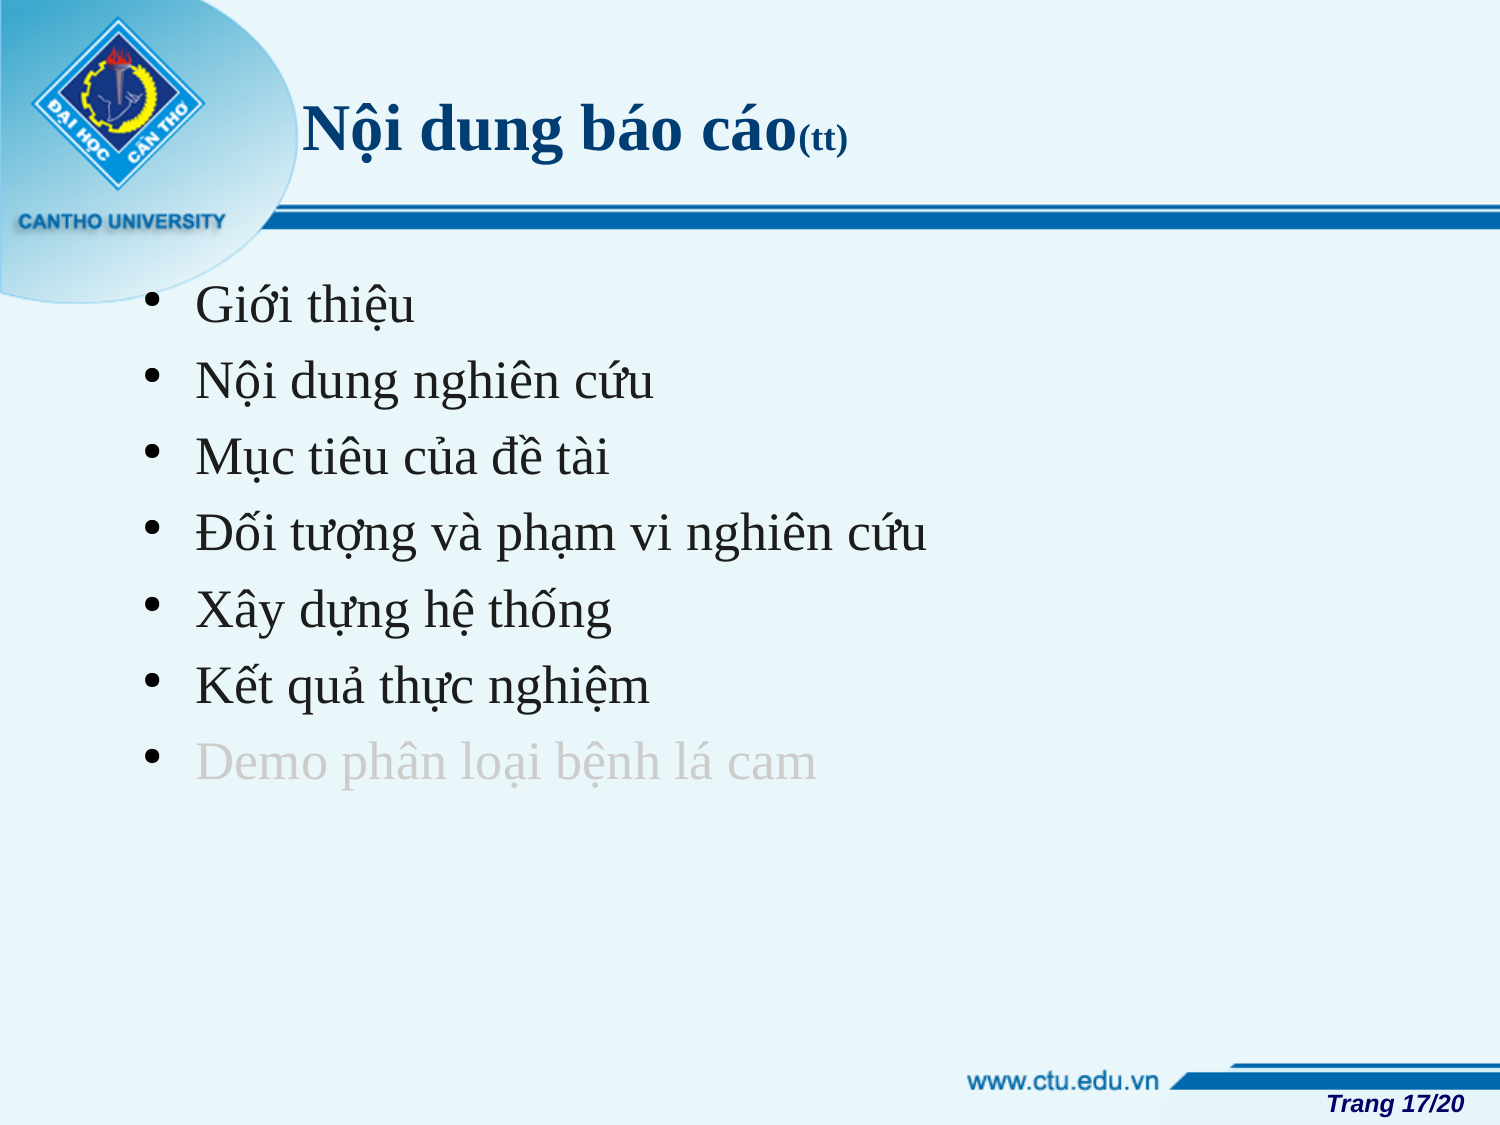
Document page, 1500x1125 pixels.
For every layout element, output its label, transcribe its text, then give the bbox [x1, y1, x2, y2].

picture [0, 0, 1500, 1125]
list Giới thiệu Nội dung nghiên cứu Mục tiêu của đề tài Đối tượng và phạm vi nghiên cứu Xây dựng hệ thống Kết quả thực nghiệm Demo phân loại bệnh lá cam [125, 267, 1450, 1050]
title Nội dung báo cáo(tt) [287, 46, 1450, 202]
text_box Trang 17/20 [1311, 1080, 1497, 1125]
